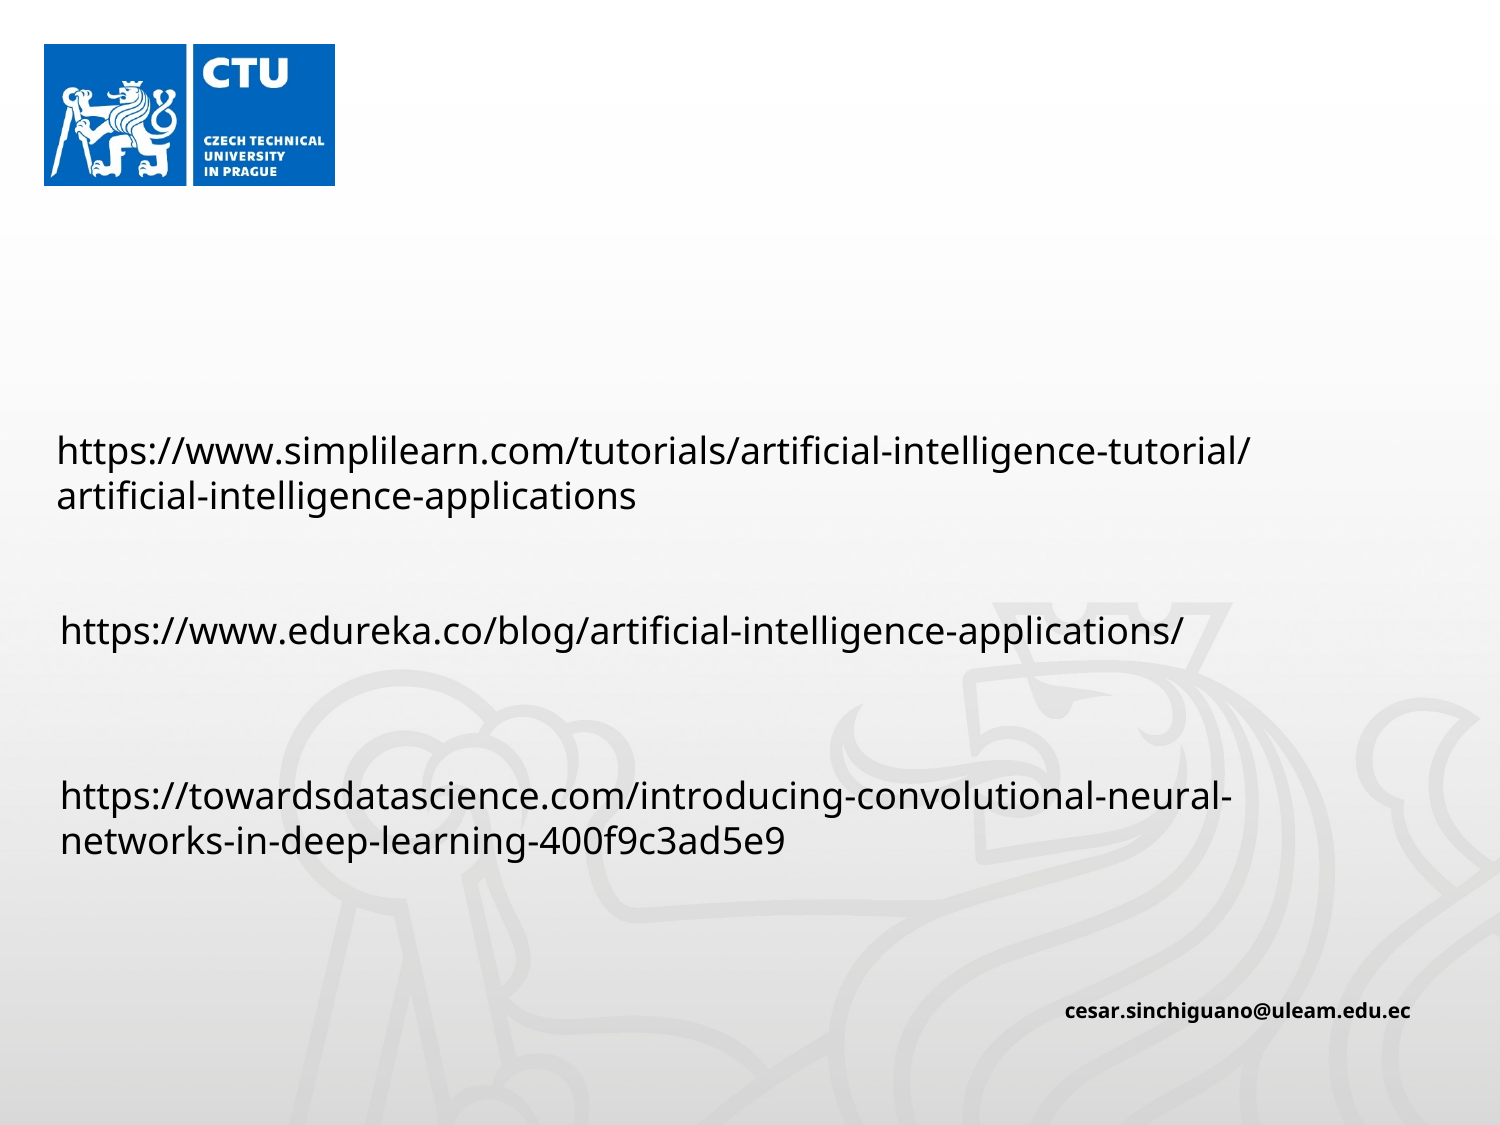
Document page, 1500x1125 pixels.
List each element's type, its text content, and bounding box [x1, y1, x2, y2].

text_box cesar.sinchiguano@uleam.edu.ec [1050, 990, 1486, 1101]
text_box https://towardsdatascience.com/introducing-convolutional-neural-networks-in-deep-learning-400f9c3ad5e9 [45, 765, 1306, 870]
text_box https://www.simplilearn.com/tutorials/artificial-intelligence-tutorial/artificial-intelligence-applications [41, 420, 1366, 525]
picture [0, 0, 1500, 1125]
text_box https://www.edureka.co/blog/artificial-intelligence-applications/ [45, 600, 1265, 660]
